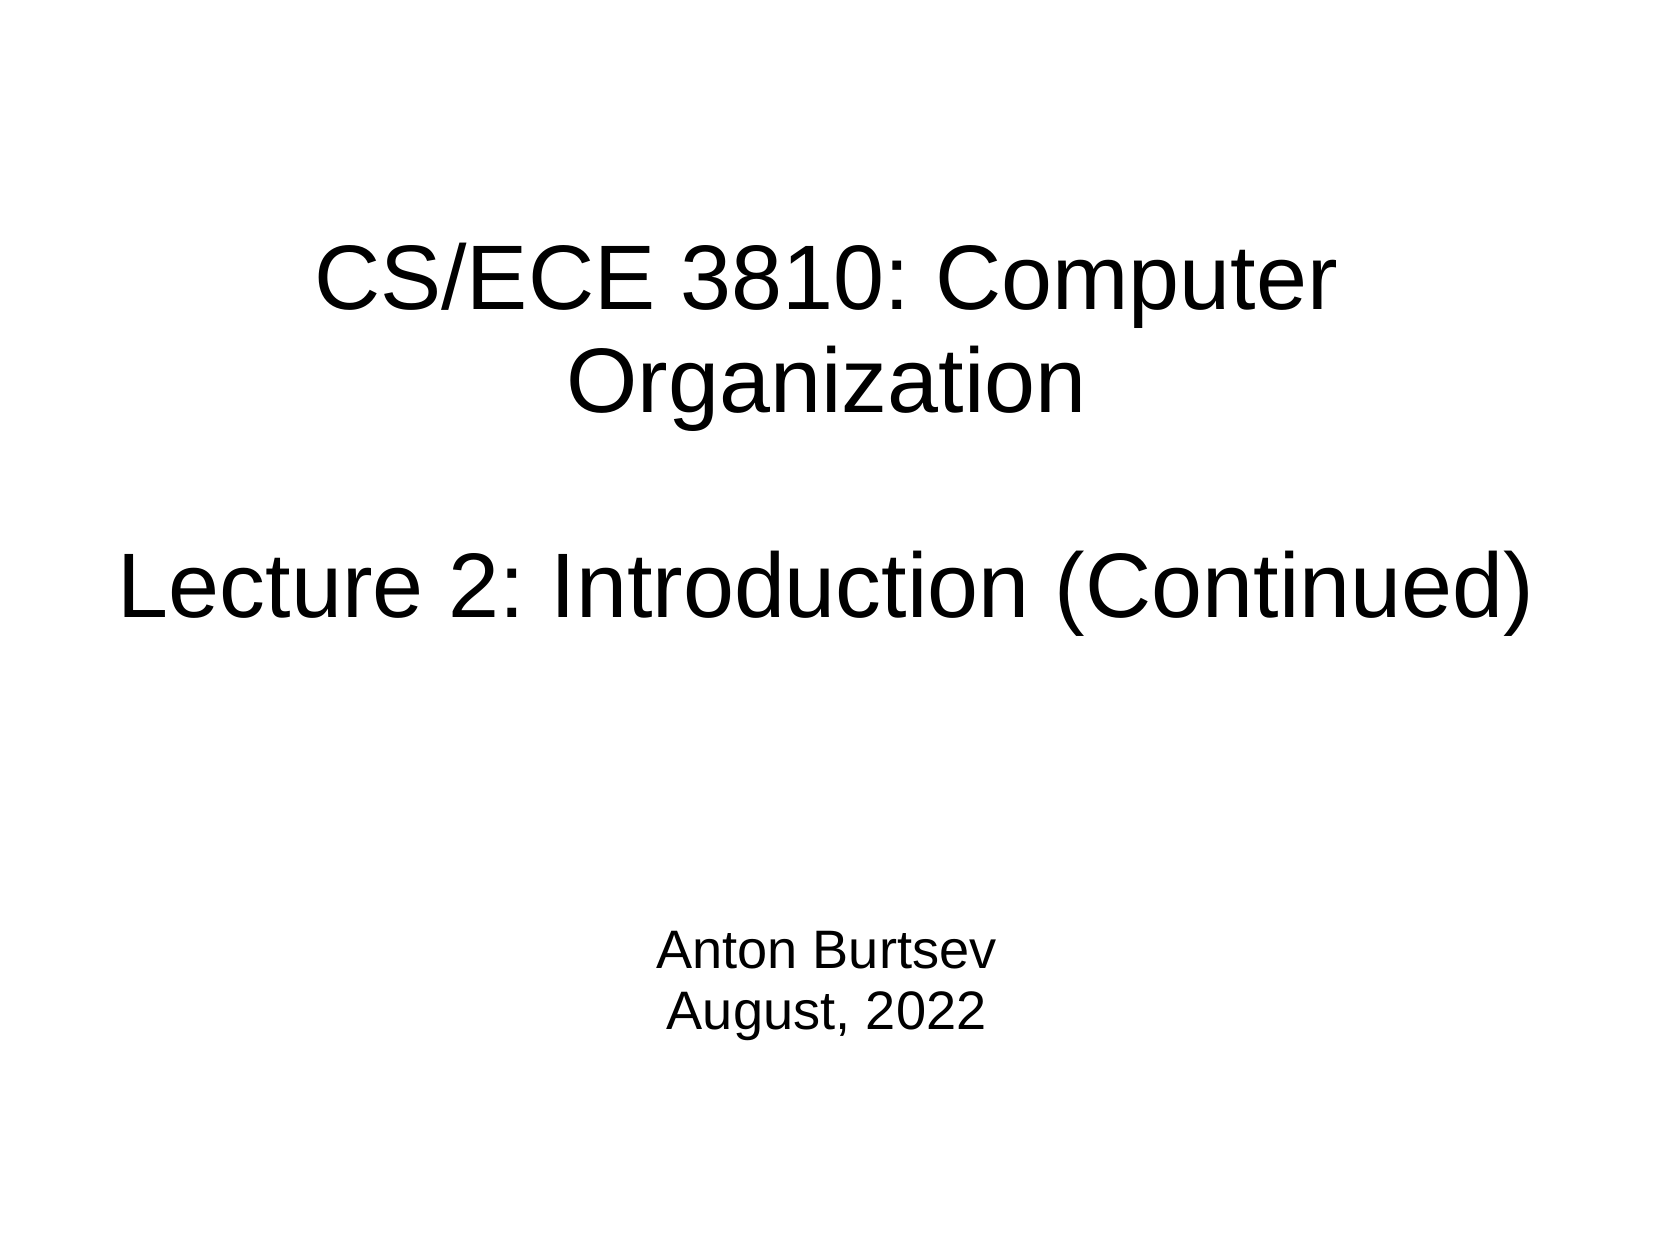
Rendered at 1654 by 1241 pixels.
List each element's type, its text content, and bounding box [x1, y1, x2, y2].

subtitle Anton Burtsev August, 2022 [82, 637, 1571, 1109]
title CS/ECE 3810: Computer Organization Lecture 2: Introduction (Continued) [82, 113, 1571, 637]
